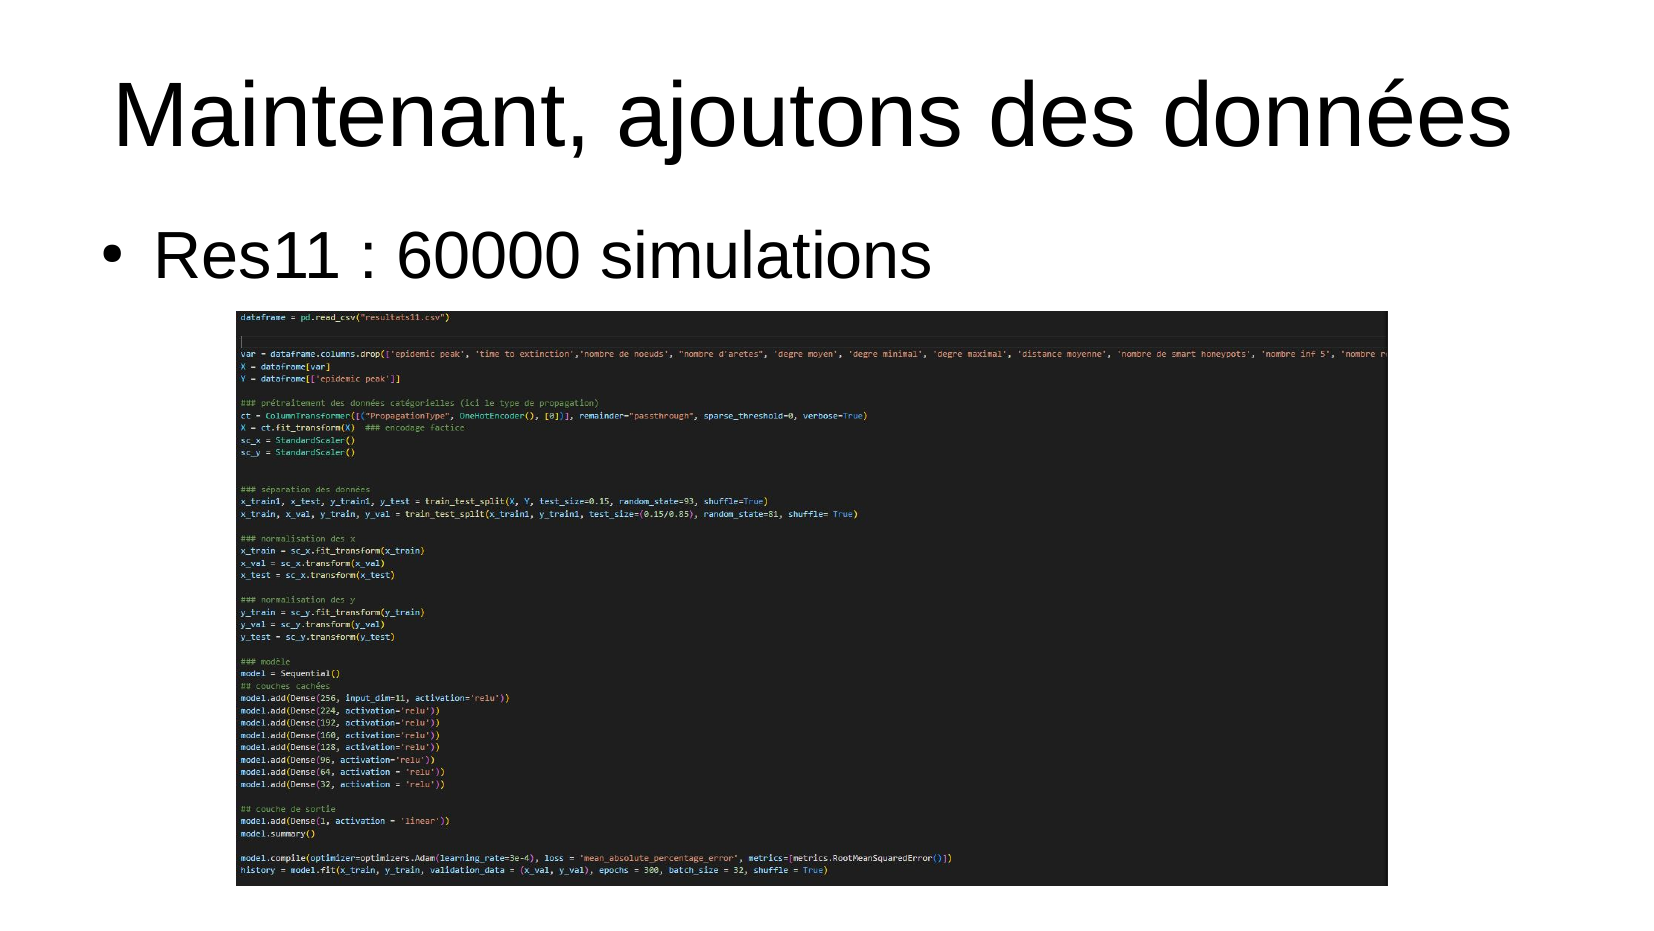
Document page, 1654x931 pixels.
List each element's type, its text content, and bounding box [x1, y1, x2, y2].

list Res11 : 60000 simulations [82, 217, 1571, 296]
title Maintenant, ajoutons des données [82, 37, 1571, 193]
picture [236, 311, 1388, 886]
